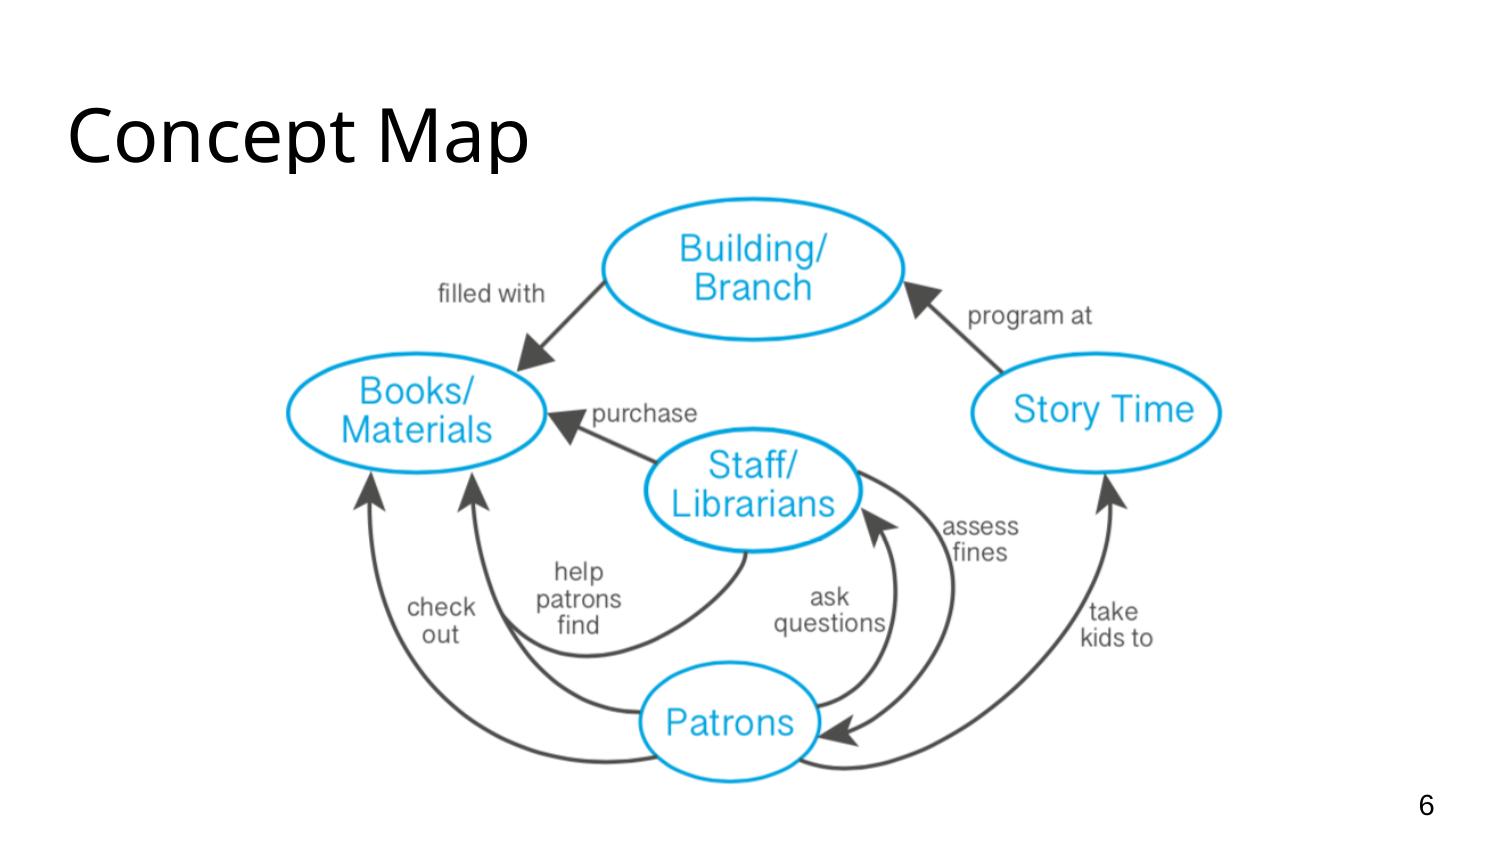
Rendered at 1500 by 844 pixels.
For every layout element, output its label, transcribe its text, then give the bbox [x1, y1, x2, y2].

title Concept Map [51, 72, 1449, 167]
picture [253, 174, 1246, 802]
